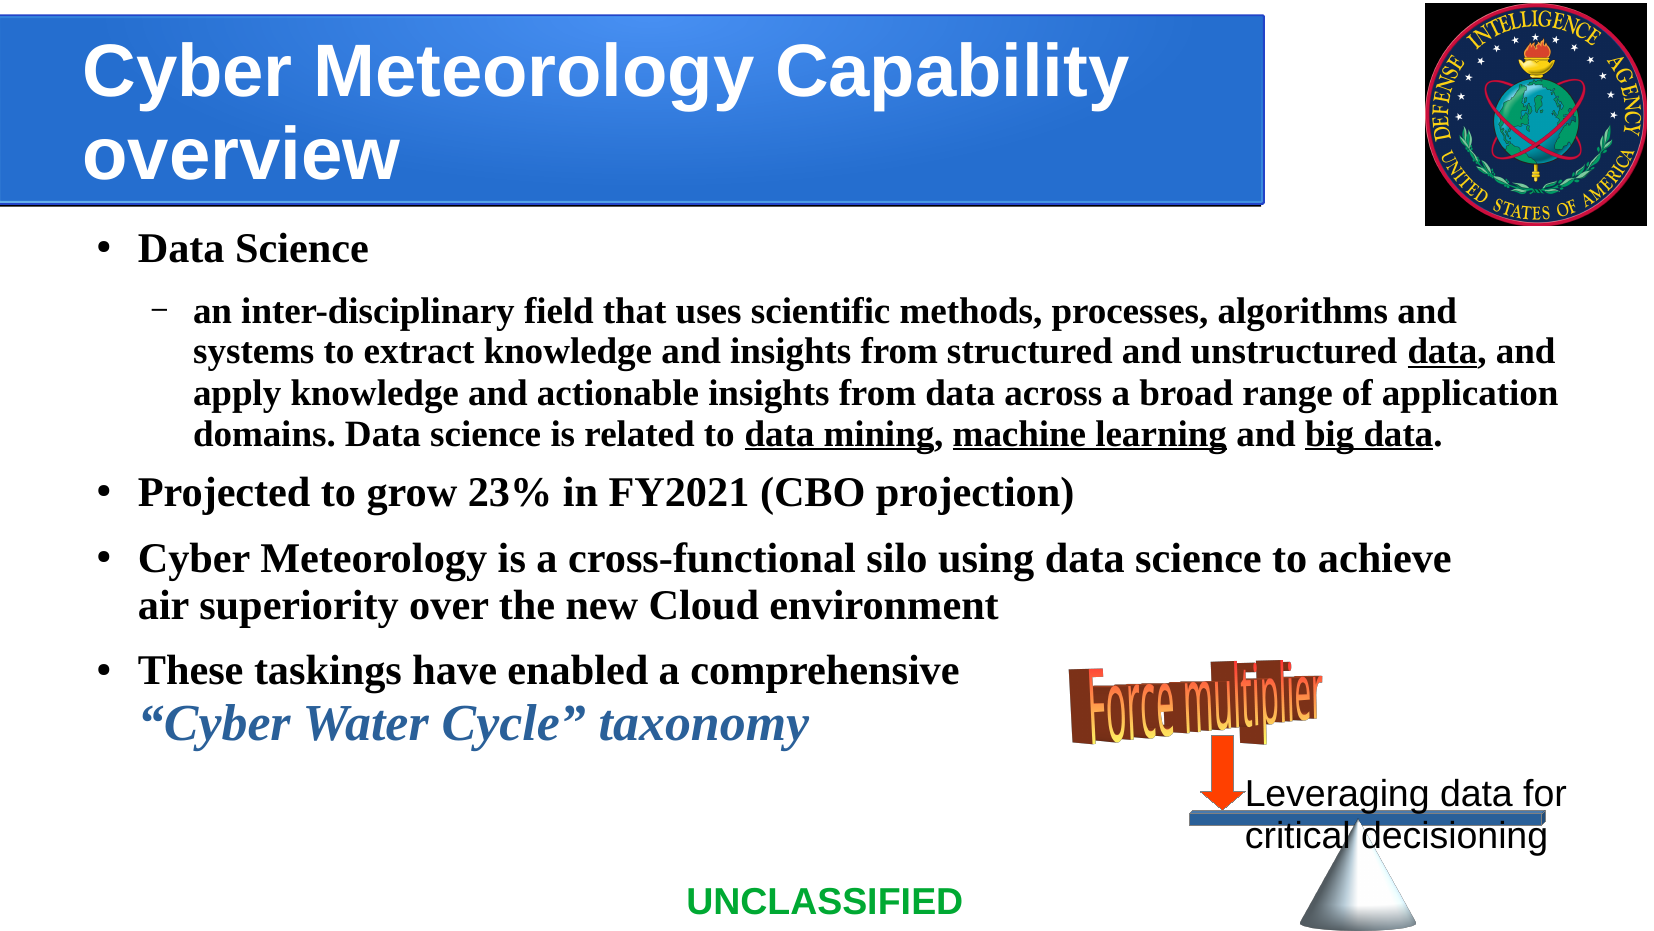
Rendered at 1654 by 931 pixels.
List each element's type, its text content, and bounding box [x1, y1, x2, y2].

title Cyber Meteorology Capability overview [82, 29, 1235, 196]
text_box [1189, 814, 1230, 826]
text_box [1200, 735, 1234, 811]
picture [1425, 3, 1647, 226]
list Data Science an inter-disciplinary field that uses scientific methods, processes, algorithms and systems to extract knowledge and insights from structured and unstructured data, and apply knowledge and actionable insights from data across a broad range of application domains. Data science is related to data mining, machine learning and big data. Projected to grow 23% in FY2021 (CBO projection) Cyber Meteorology is a cross-functional silo using data science to achieve air superiority over the new Cloud environment These taskings have enabled a comprehensive “Cyber Water Cycle” taxonomy [82, 224, 1571, 764]
text_box UNCLASSIFIED [555, 873, 1096, 931]
text_box Leveraging data for critical decisioning [1230, 765, 1651, 871]
